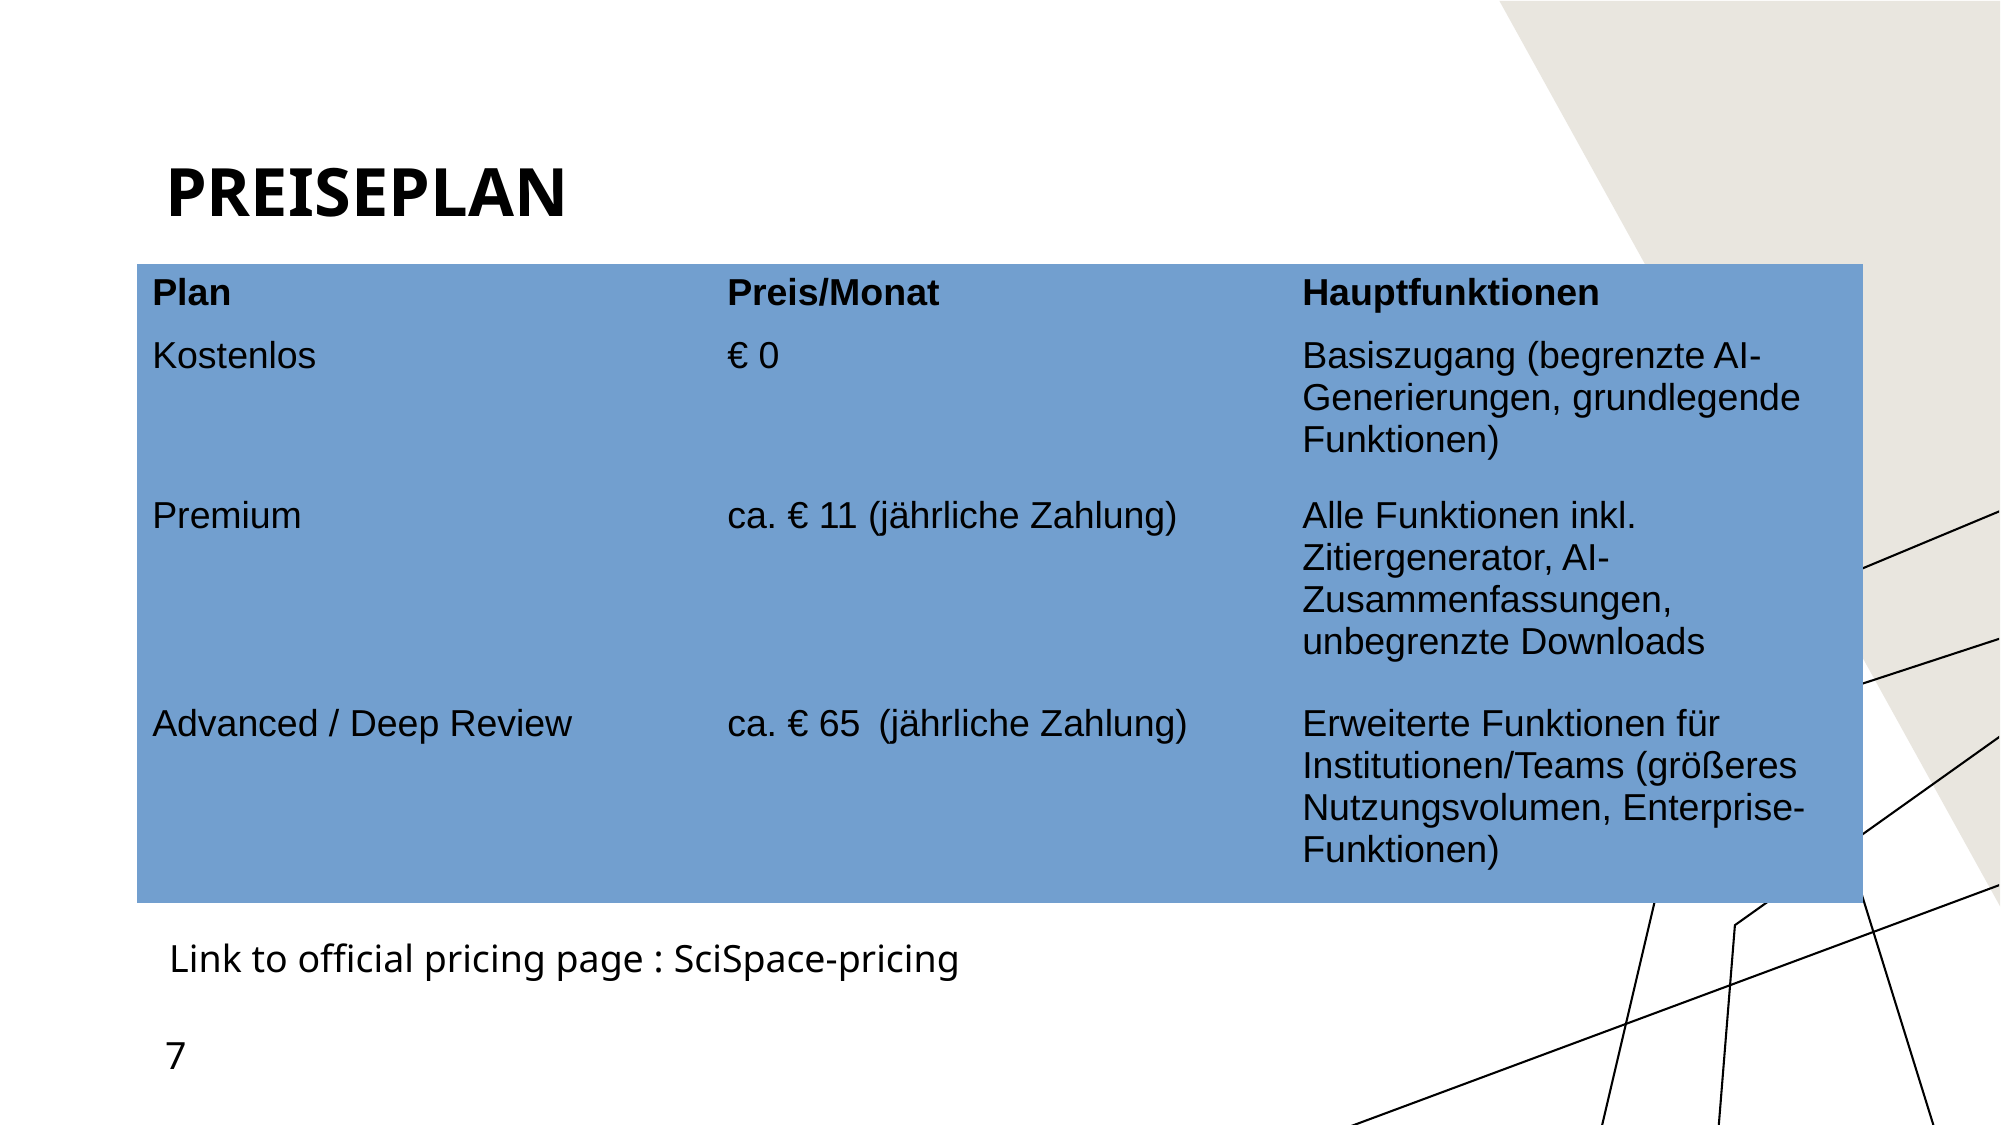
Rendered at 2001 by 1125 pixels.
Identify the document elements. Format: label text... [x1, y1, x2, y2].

text_box [150, 1024, 254, 1074]
table_cell Alle Funktionen inkl. Zitiergenerator, AI-Zusammenfassungen, unbegrenzte Downloads [1288, 487, 1863, 695]
list [150, 903, 1344, 1012]
table_header Hauptfunktionen [1288, 264, 1863, 327]
table_cell Kostenlos [137, 327, 713, 487]
table_cell ca. € 11 (jährliche Zahlung) [713, 487, 1288, 695]
text_box Link to official pricing page : SciSpace-pricing [154, 927, 920, 988]
title Preiseplan [150, 59, 1344, 264]
table_cell Advanced / Deep Review [137, 695, 713, 903]
table_header Preis/Monat [713, 264, 1288, 327]
table_cell Erweiterte Funktionen für Institutionen/Teams (größeres Nutzungsvolumen, Enterprise-Funktionen) [1288, 695, 1863, 903]
table_cell Basiszugang (begrenzte AI-Generierungen, grundlegende Funktionen) [1288, 327, 1863, 487]
table_cell € 0 [713, 327, 1288, 487]
table_cell ca. € 65 (jährliche Zahlung) [713, 695, 1288, 903]
table_cell Premium [137, 487, 713, 695]
table_header Plan [137, 264, 713, 327]
